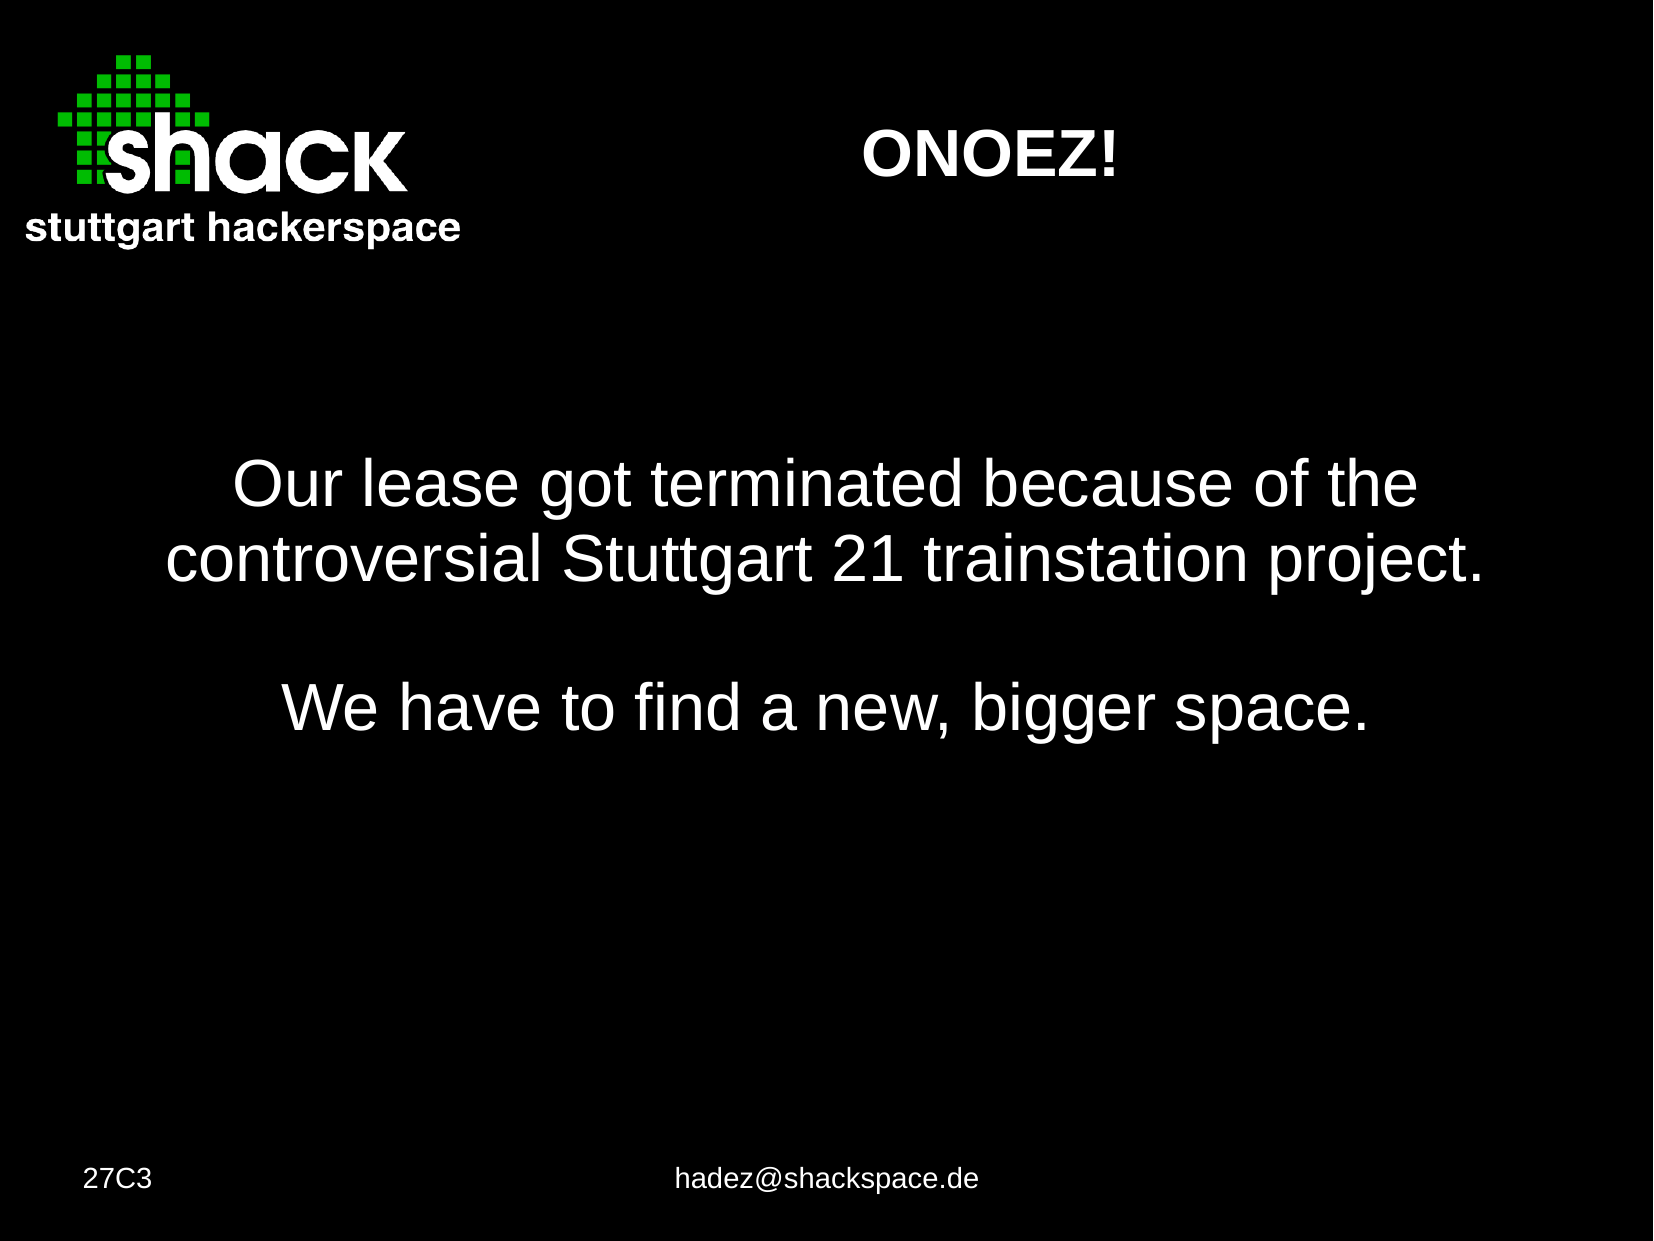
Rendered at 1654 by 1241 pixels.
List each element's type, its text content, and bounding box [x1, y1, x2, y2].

picture [8, 47, 477, 257]
subtitle Our lease got terminated because of the controversial Stuttgart 21 trainstation project. We have to find a new, bigger space. [82, 297, 1571, 1118]
title ONOEZ! [412, 49, 1571, 257]
